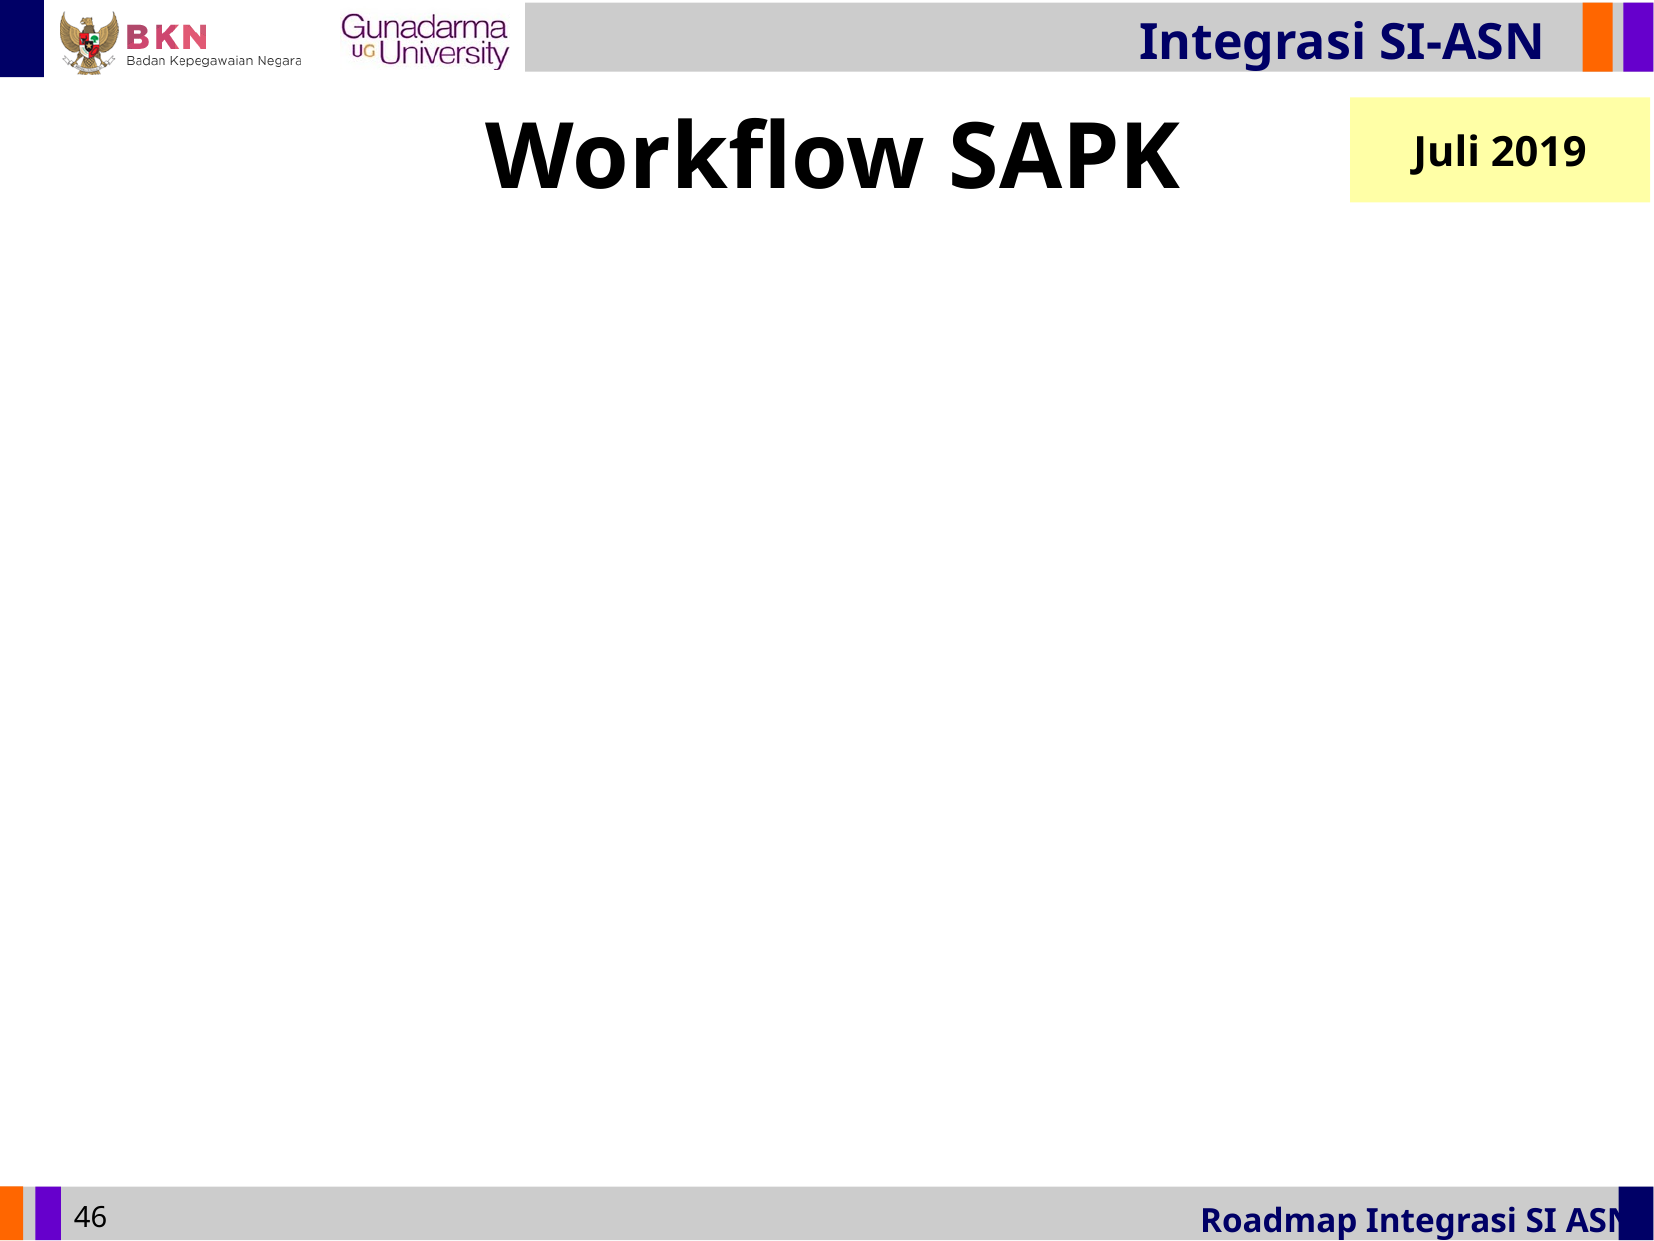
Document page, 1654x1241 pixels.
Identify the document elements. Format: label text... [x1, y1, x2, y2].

picture [60, 11, 301, 75]
picture [340, 0, 510, 70]
text_box Juli 2019 [1350, 97, 1651, 203]
title Workflow SAPK [77, 90, 1591, 217]
